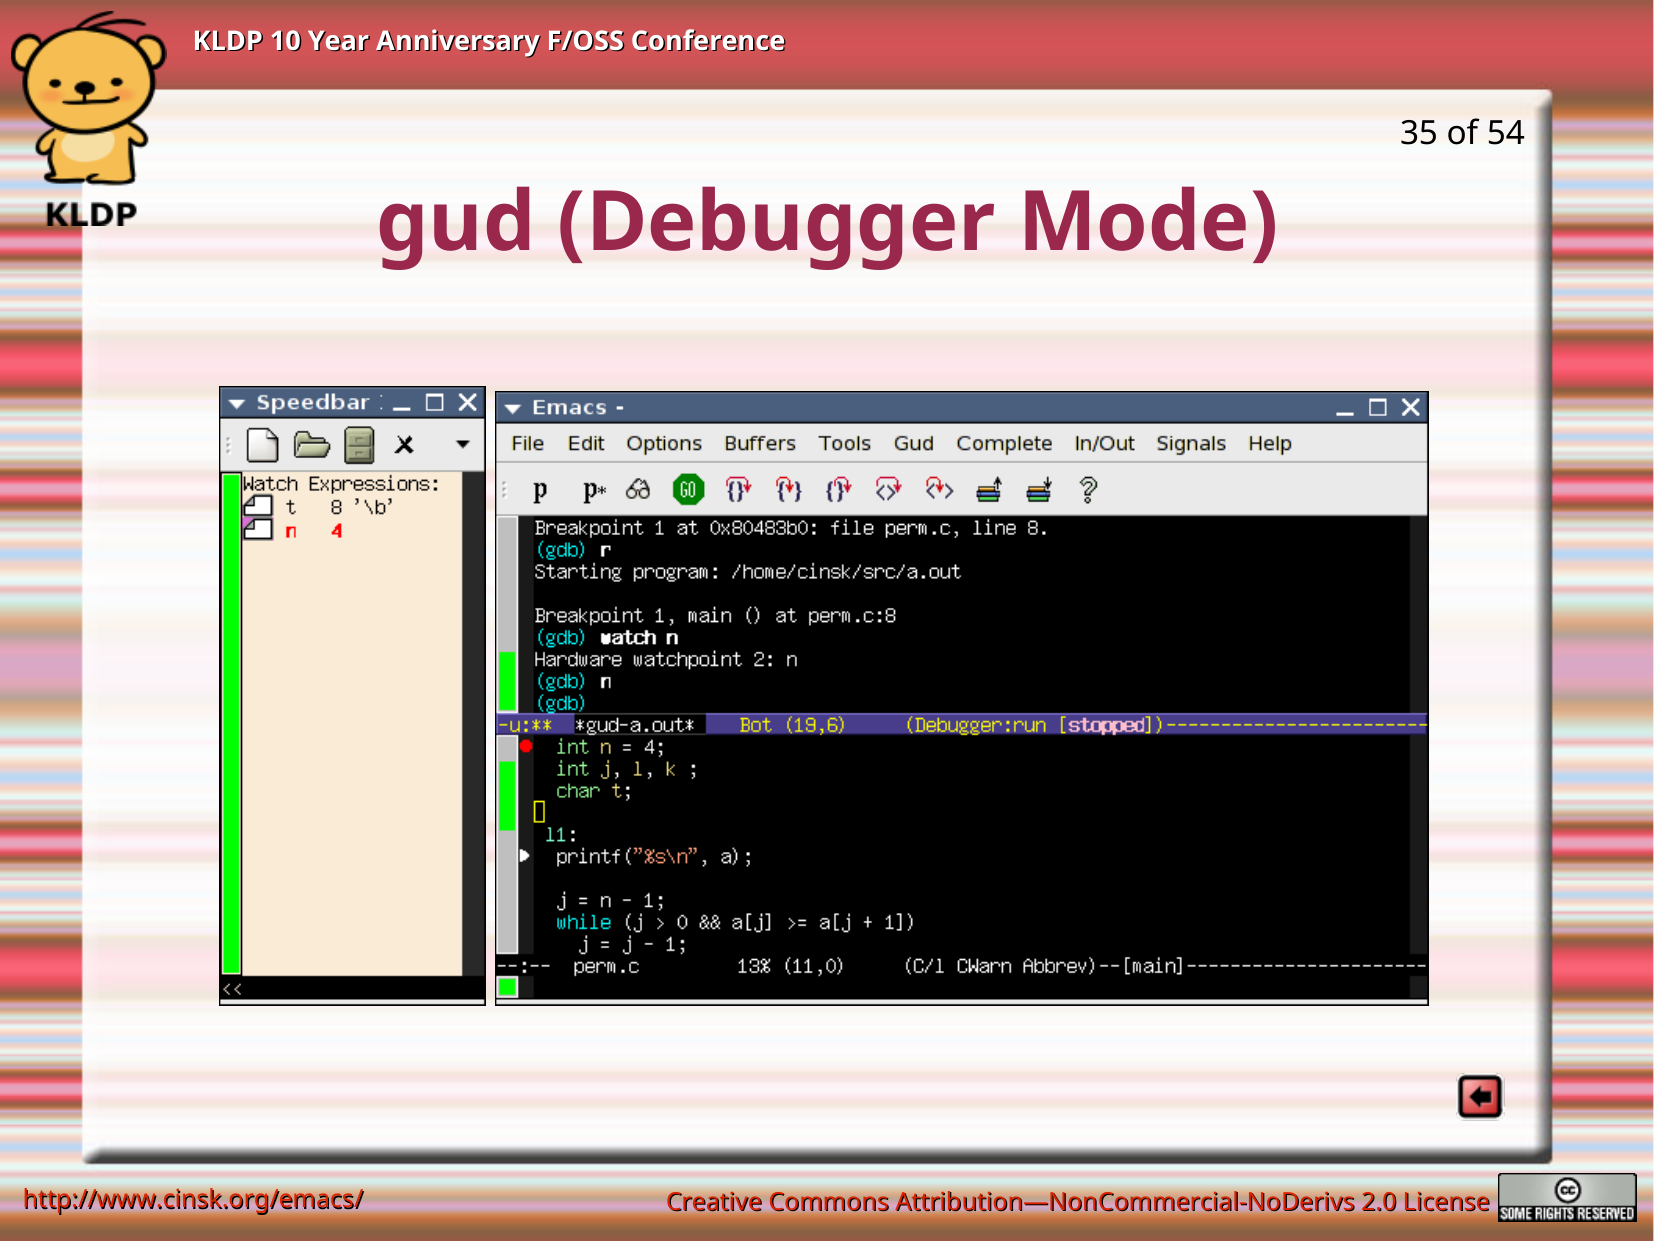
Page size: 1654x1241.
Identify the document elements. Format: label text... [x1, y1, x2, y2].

picture [0, 0, 1654, 1241]
title gud (Debugger Mode) [121, 114, 1534, 322]
